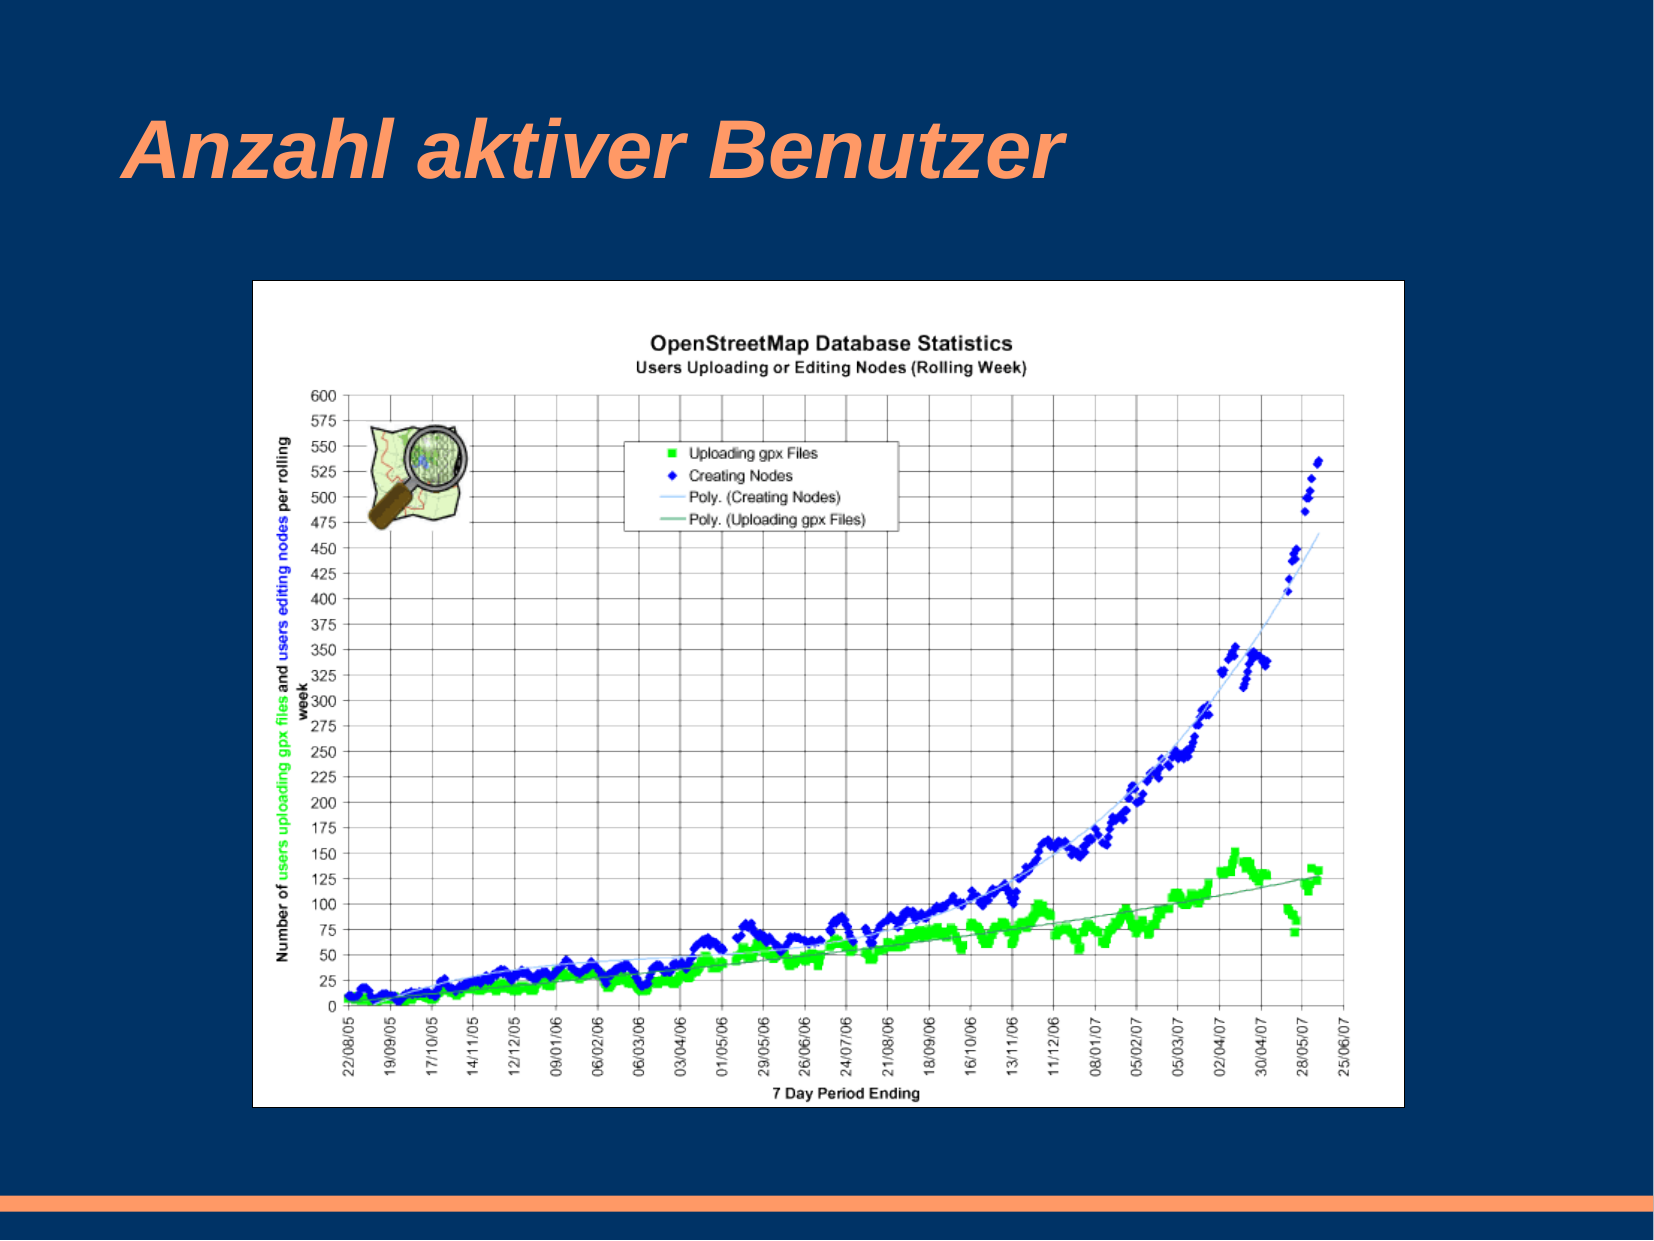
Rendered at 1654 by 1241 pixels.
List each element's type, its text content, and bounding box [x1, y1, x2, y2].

picture [236, 236, 1421, 1152]
title Anzahl aktiver Benutzer [121, 46, 1534, 254]
